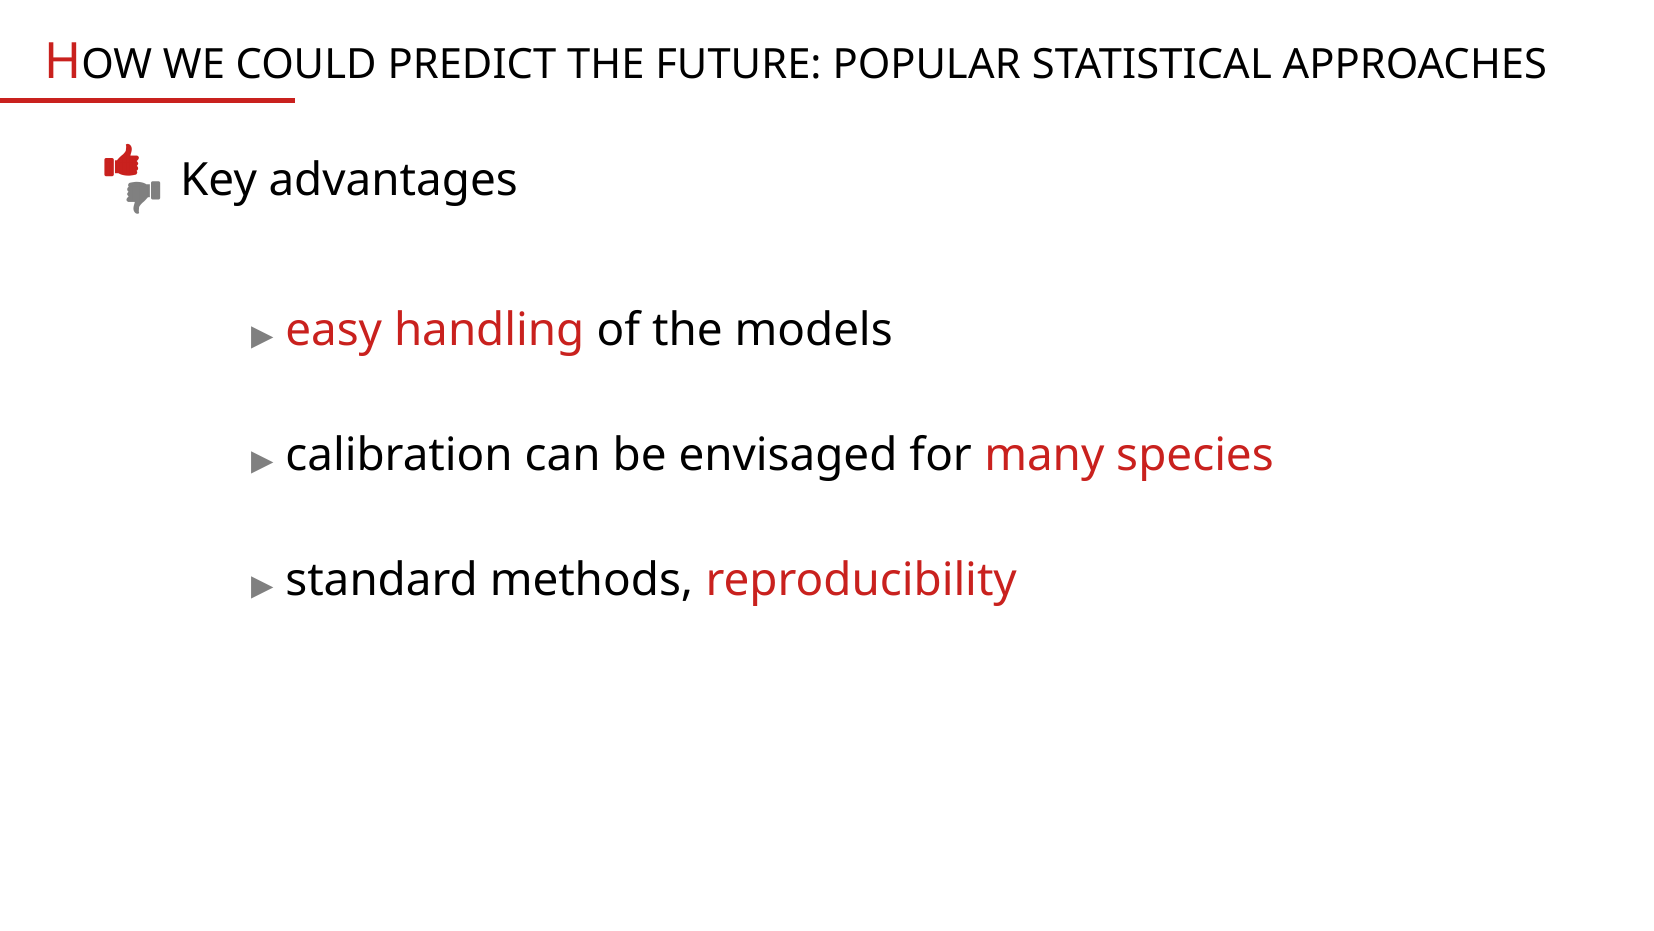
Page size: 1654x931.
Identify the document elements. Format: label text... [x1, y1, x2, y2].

text_box ▶ easy handling of the models ▶ calibration can be envisaged for many species ▶ standard methods, reproducibility [236, 288, 1625, 827]
text_box HOW WE COULD PREDICT THE FUTURE: POPULAR STATISTICAL APPROACHES [29, 0, 1625, 119]
text_box Key advantages [165, 118, 1625, 237]
picture [87, 140, 178, 217]
